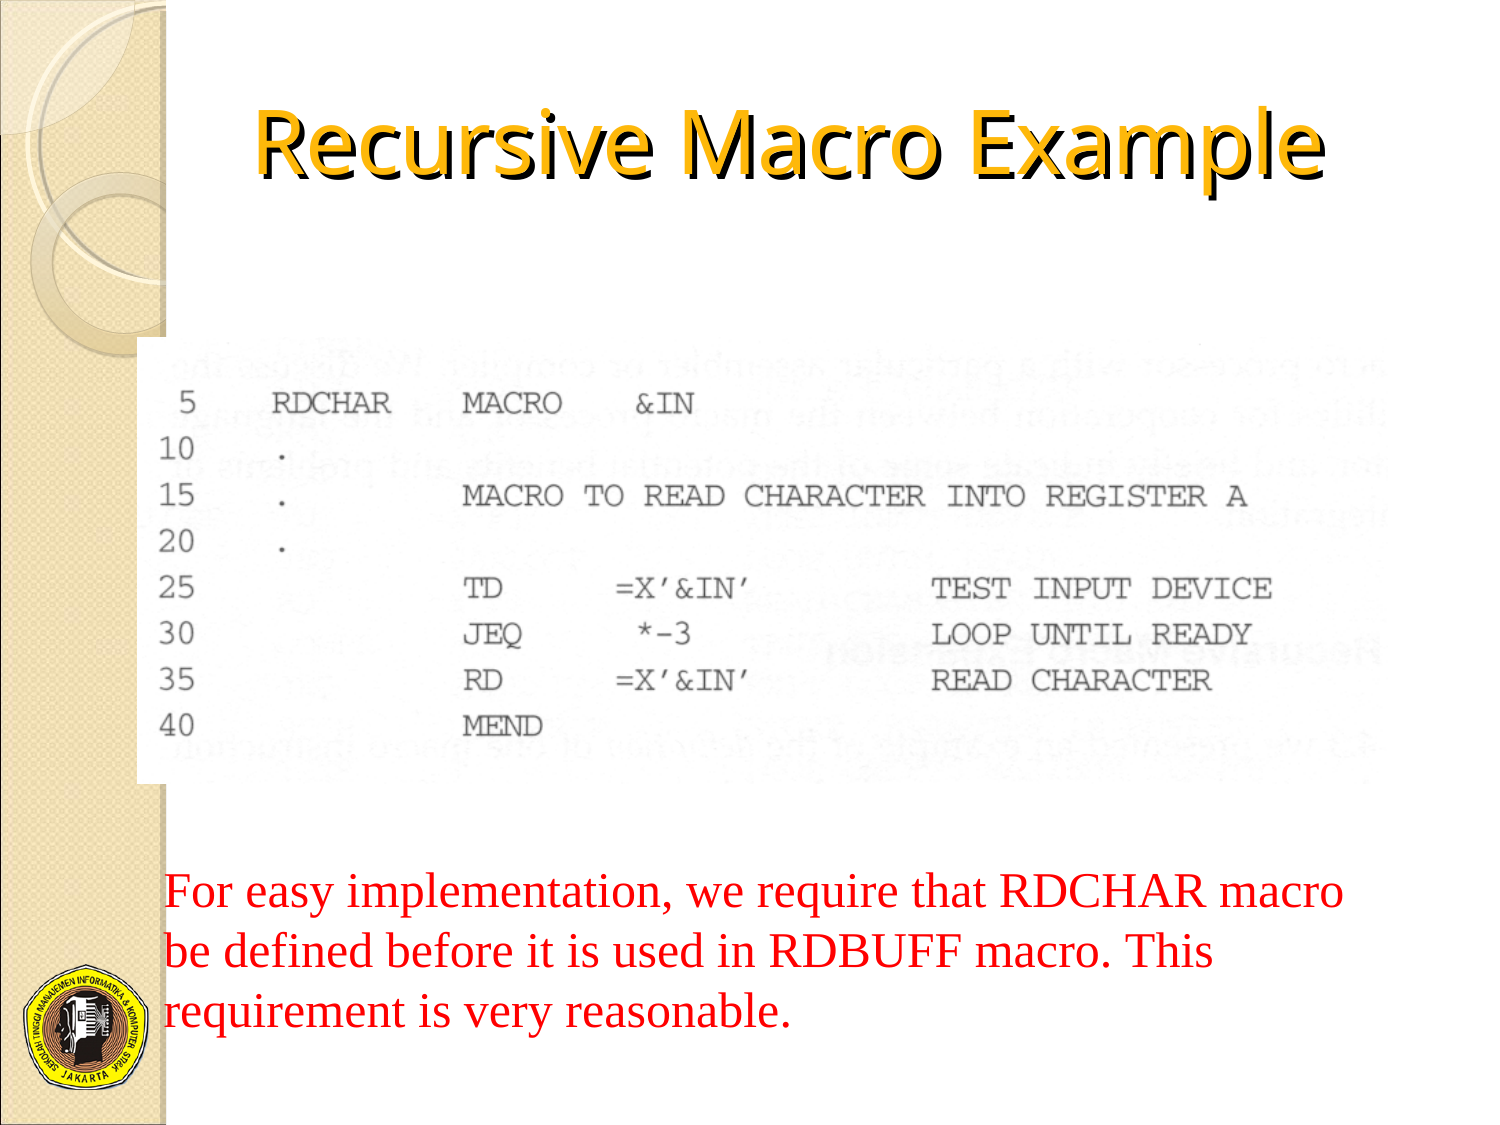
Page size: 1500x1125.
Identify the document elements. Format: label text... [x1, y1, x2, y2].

picture [136, 0, 166, 4]
text_box Recursive Macro Example [235, 45, 1466, 233]
picture [0, 10, 1388, 1125]
text_box For easy implementation, we require that RDCHAR macro be defined before it is used in RDBUFF macro. This requirement is very reasonable. [148, 849, 1373, 1046]
